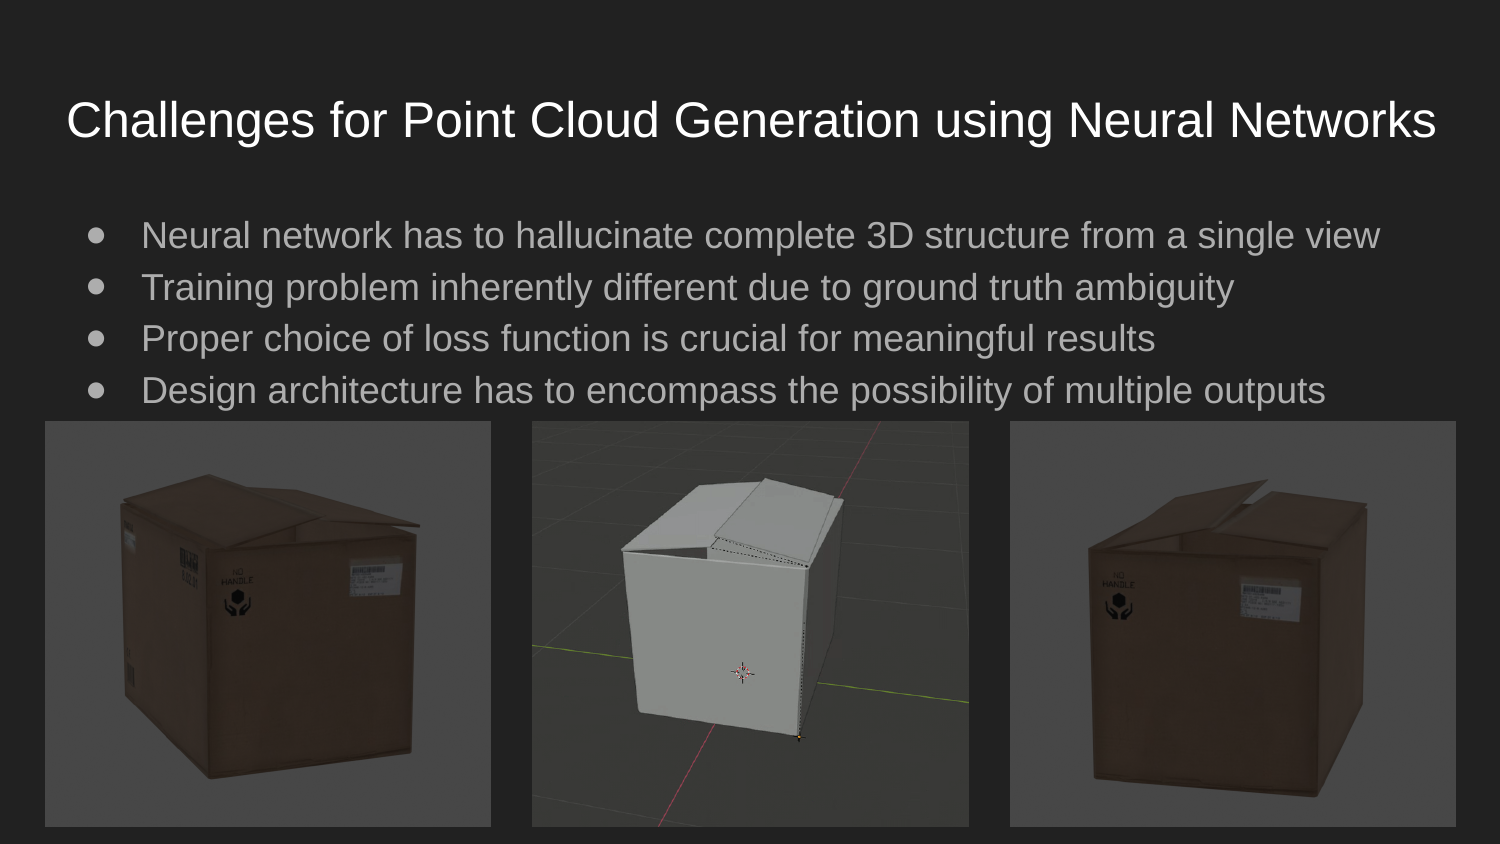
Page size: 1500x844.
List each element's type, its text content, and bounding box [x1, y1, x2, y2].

picture [45, 421, 491, 827]
list Neural network has to hallucinate complete 3D structure from a single view Training problem inherently different due to ground truth ambiguity Proper choice of loss function is crucial for meaningful results Design architecture has to encompass the possibility of multiple outputs [51, 189, 1449, 750]
picture [1010, 421, 1456, 827]
title Challenges for Point Cloud Generation using Neural Networks [51, 72, 1473, 167]
picture [532, 421, 969, 827]
